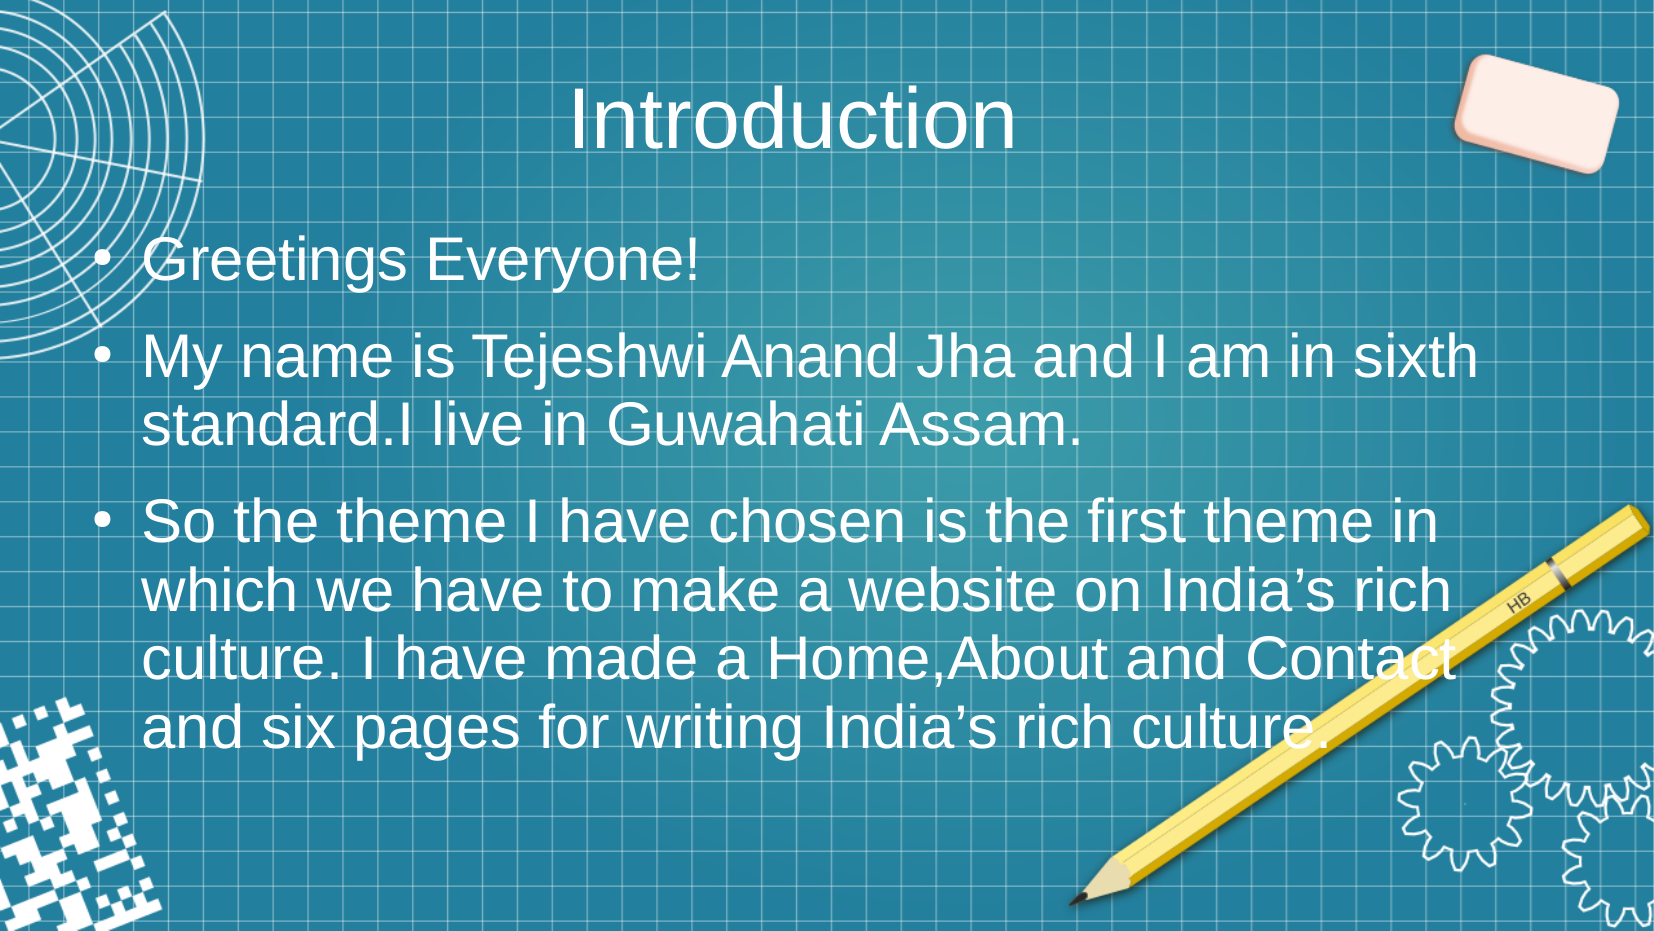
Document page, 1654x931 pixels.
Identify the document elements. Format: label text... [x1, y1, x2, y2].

title Introduction [49, 12, 1538, 226]
list Greetings Everyone! My name is Tejeshwi Anand Jha and I am in sixth standard.I live in Guwahati Assam. So the theme I have chosen is the first theme in which we have to make a website on India’s rich culture. I have made a Home,About and Contact and six pages for writing India’s rich culture. [75, 225, 1564, 765]
picture [0, 0, 1654, 931]
